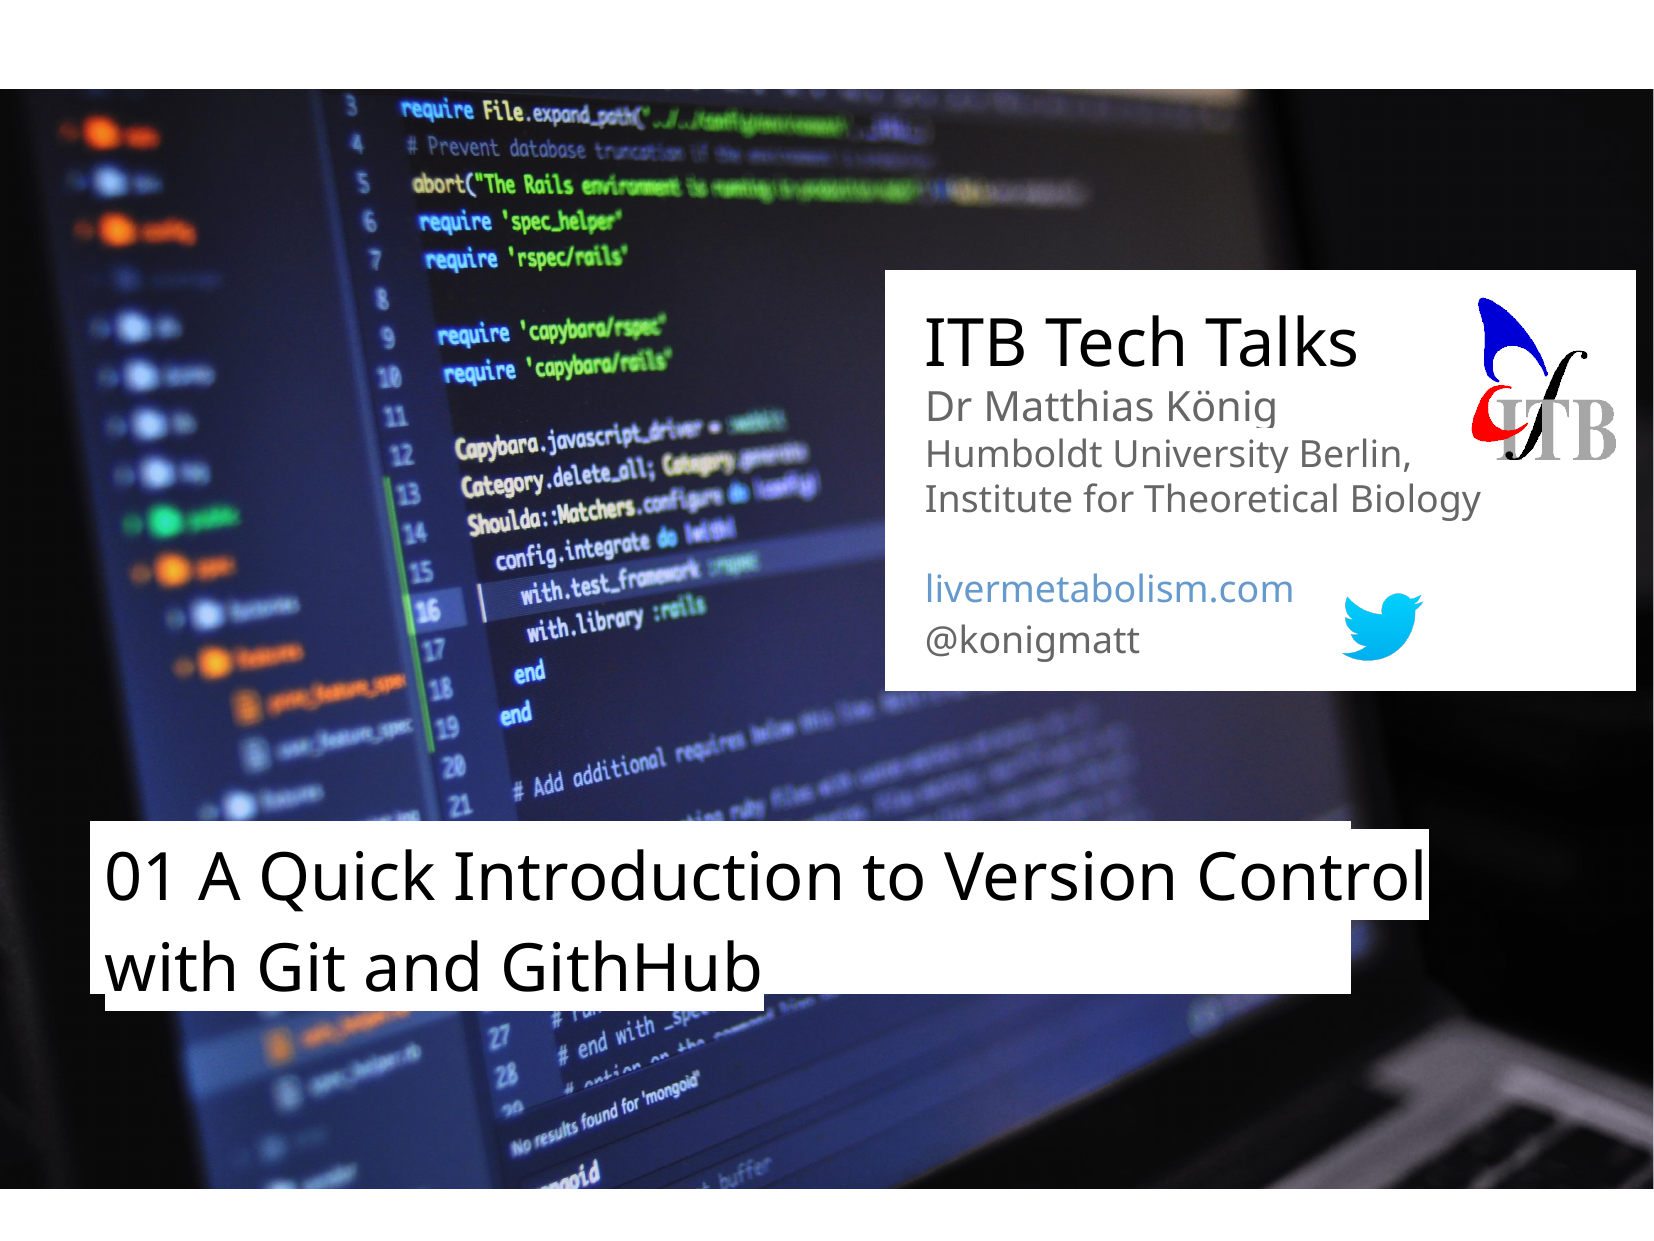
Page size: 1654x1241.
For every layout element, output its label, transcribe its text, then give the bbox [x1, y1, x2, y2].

text_box 01 A Quick Introduction to Version Control with Git and GithHub [90, 821, 1591, 994]
text_box [885, 270, 1636, 691]
text_box ITB Tech Talks Dr Matthias König Humboldt University Berlin, Institute for Theoretical Biology livermetabolism.com @konigmatt [910, 292, 1553, 638]
picture [0, 89, 1654, 1189]
